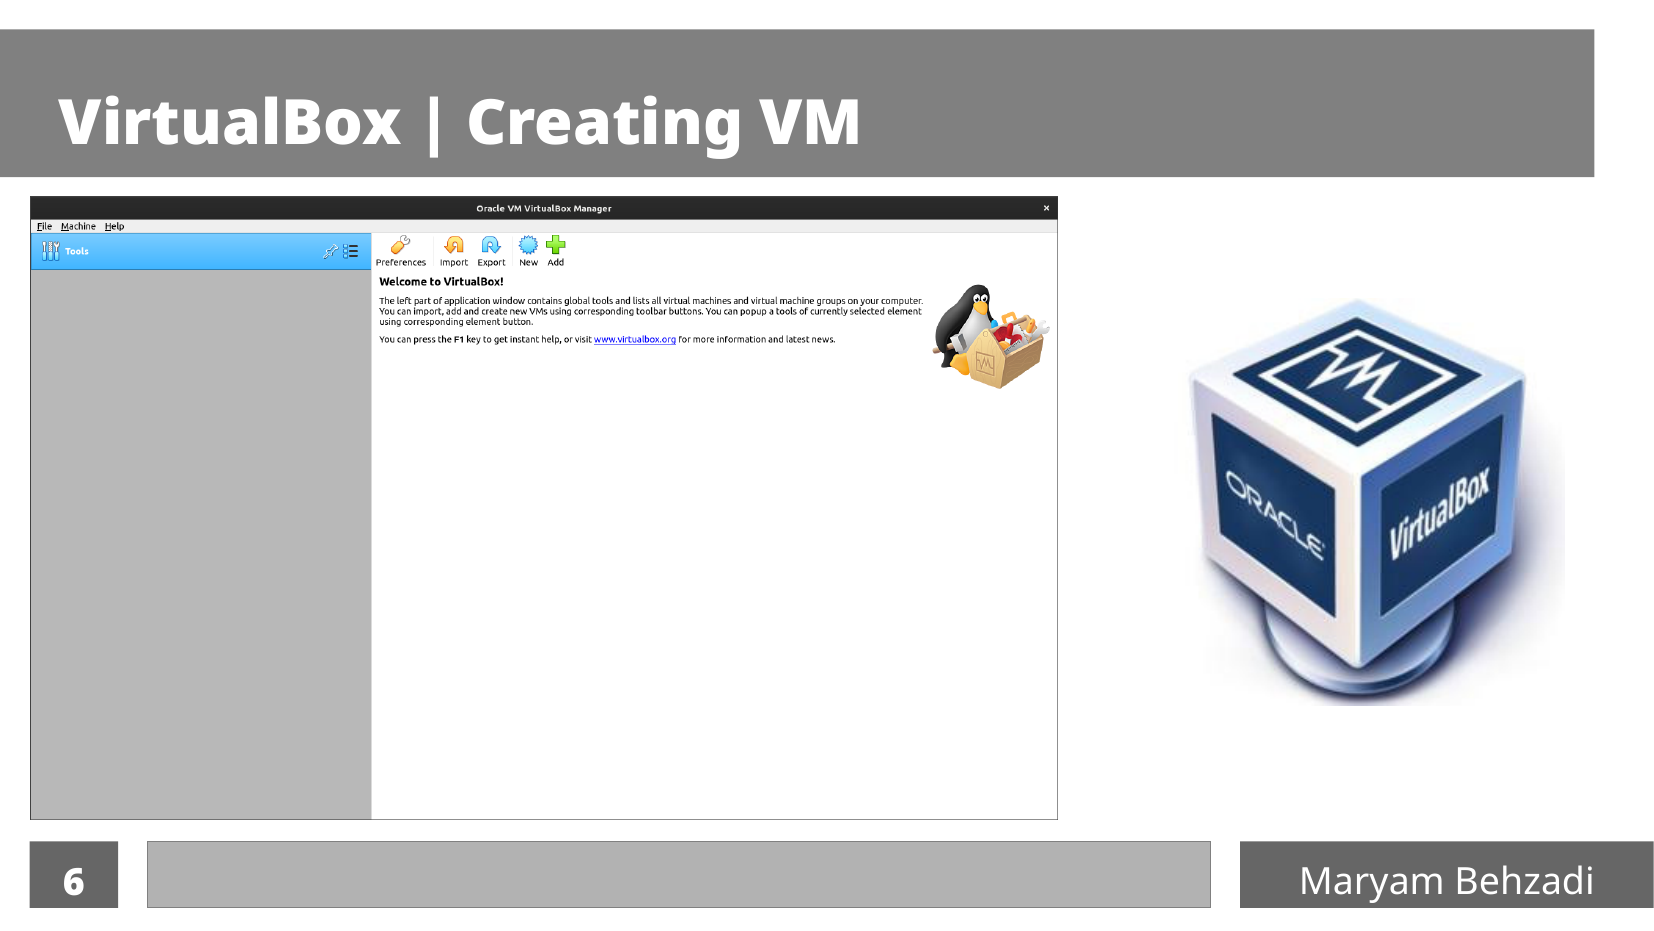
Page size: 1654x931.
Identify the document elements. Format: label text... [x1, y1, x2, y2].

title VirtualBox | Creating VM [59, 44, 1595, 163]
picture [1174, 298, 1565, 707]
picture [30, 196, 1058, 820]
